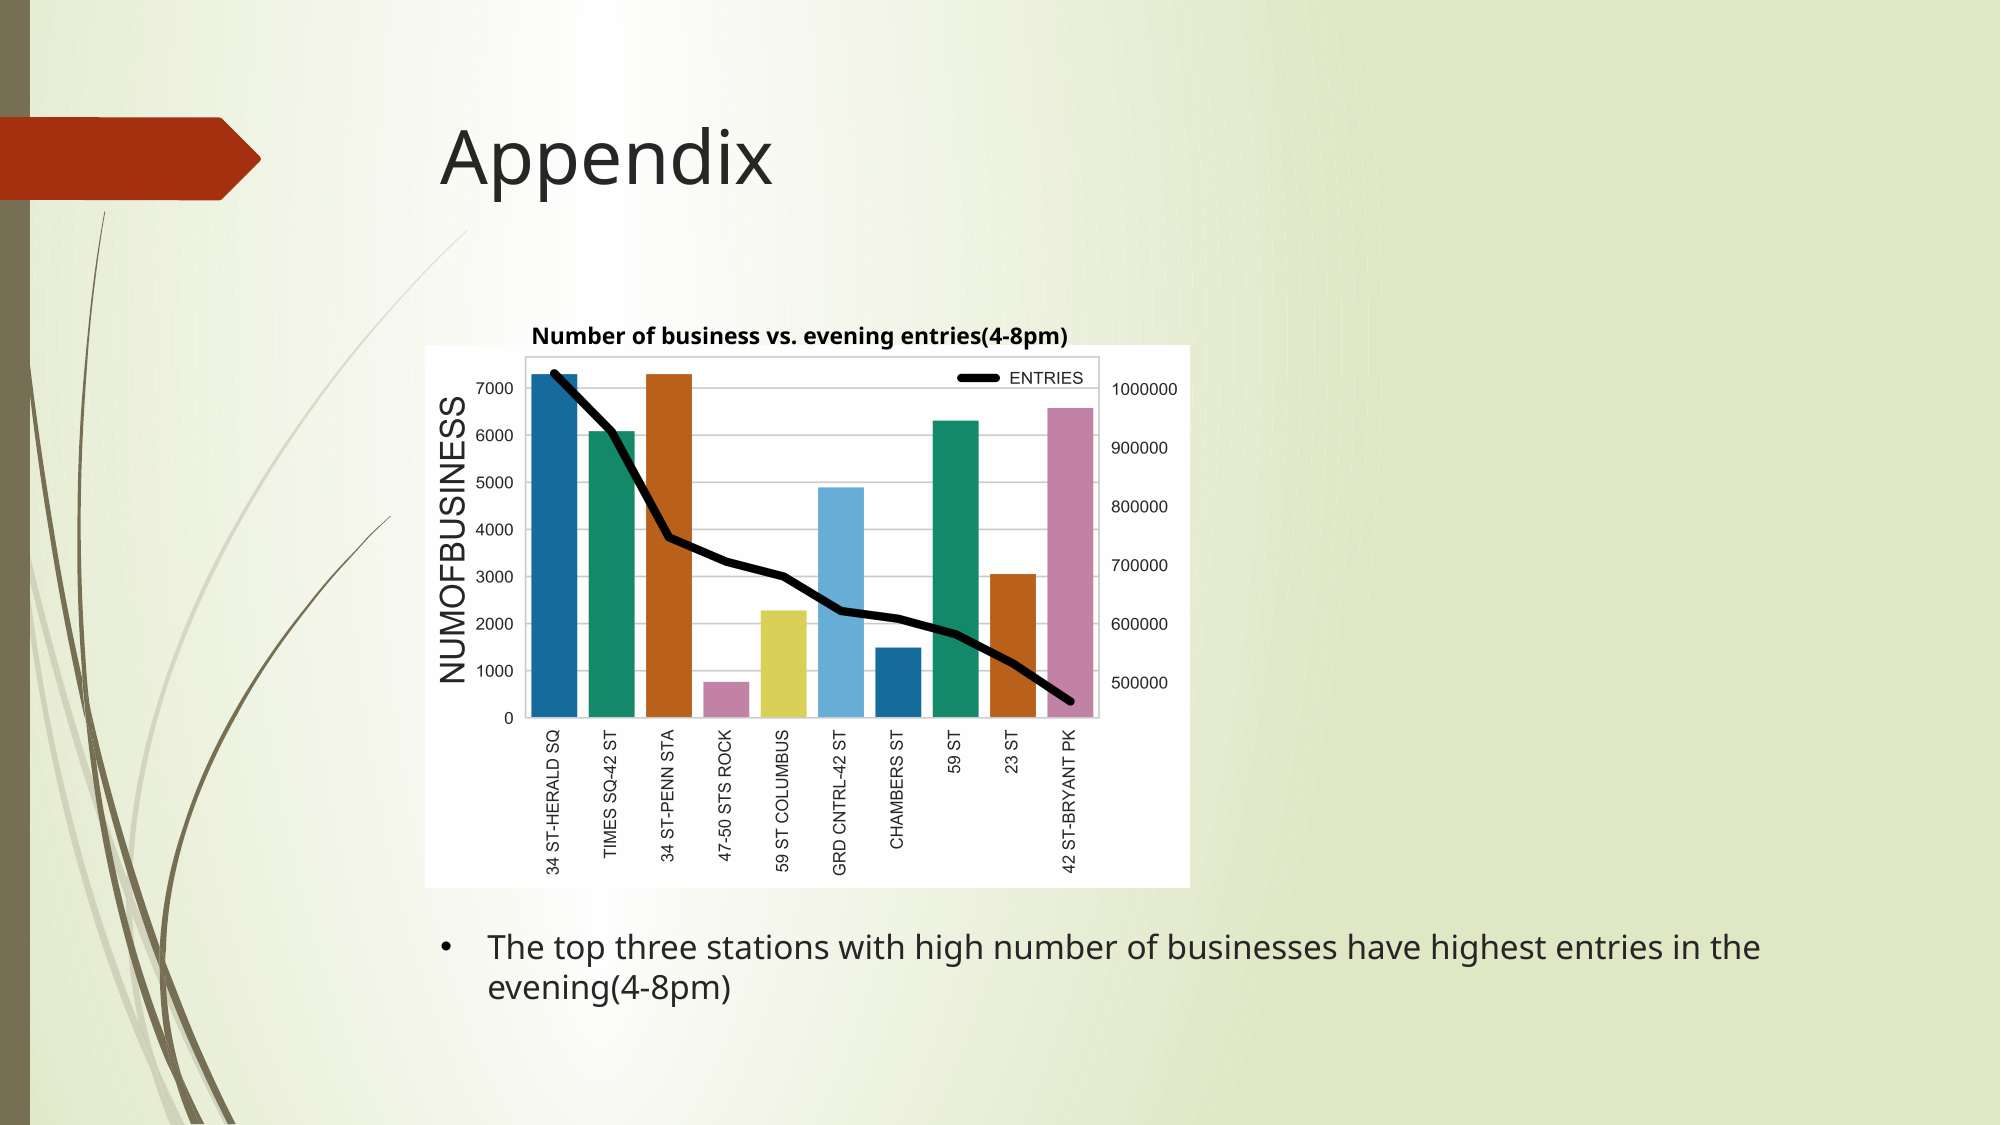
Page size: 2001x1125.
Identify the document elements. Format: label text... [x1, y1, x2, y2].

text_box Number of business vs. evening entries(4-8pm) [516, 314, 1099, 357]
picture [425, 345, 1190, 888]
title The top three stations with high number of businesses have highest entries in the evening(4-8pm) [425, 918, 1888, 1023]
text_box Appendix [425, 102, 1888, 313]
